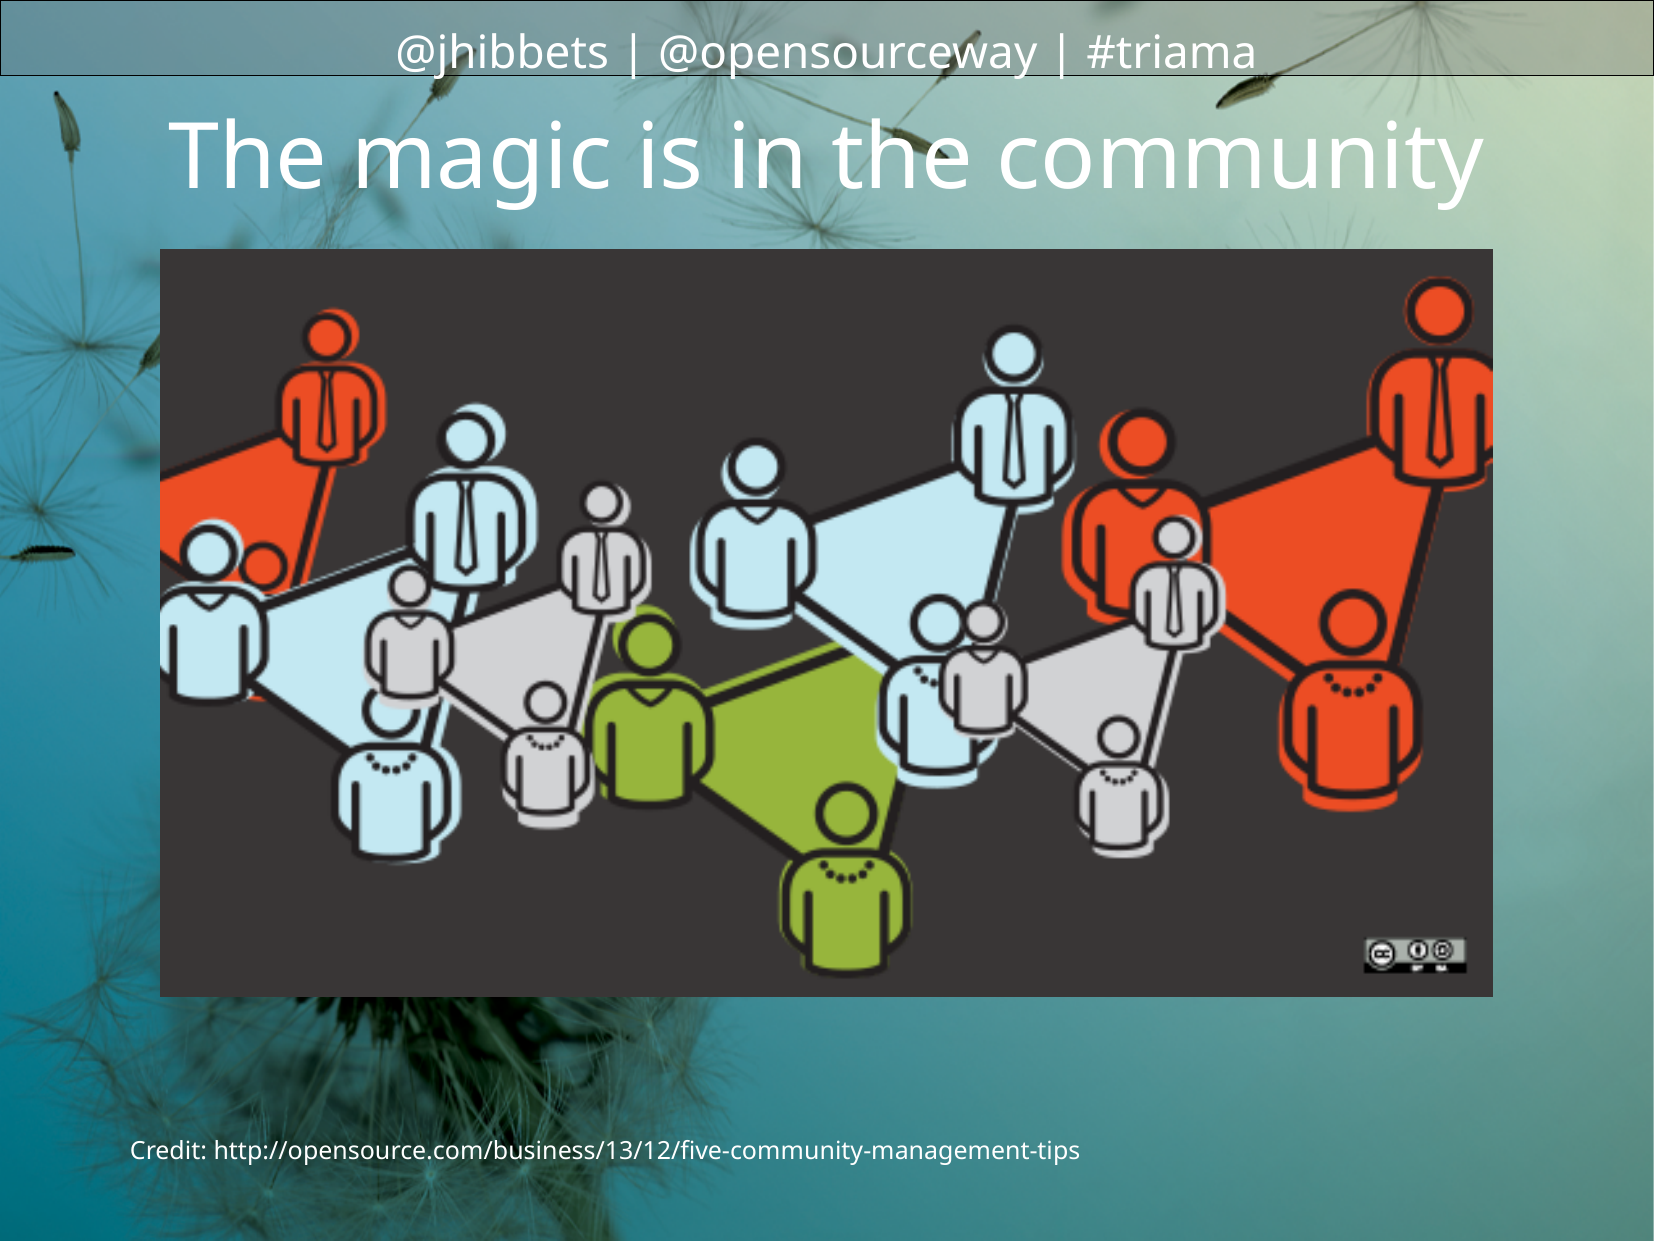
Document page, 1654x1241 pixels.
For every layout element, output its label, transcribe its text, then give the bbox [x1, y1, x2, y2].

text_box Credit: http://opensource.com/business/13/12/five-community-management-tips [115, 1125, 1089, 1165]
title The magic is in the community [82, 49, 1571, 257]
picture [0, 76, 1654, 1241]
